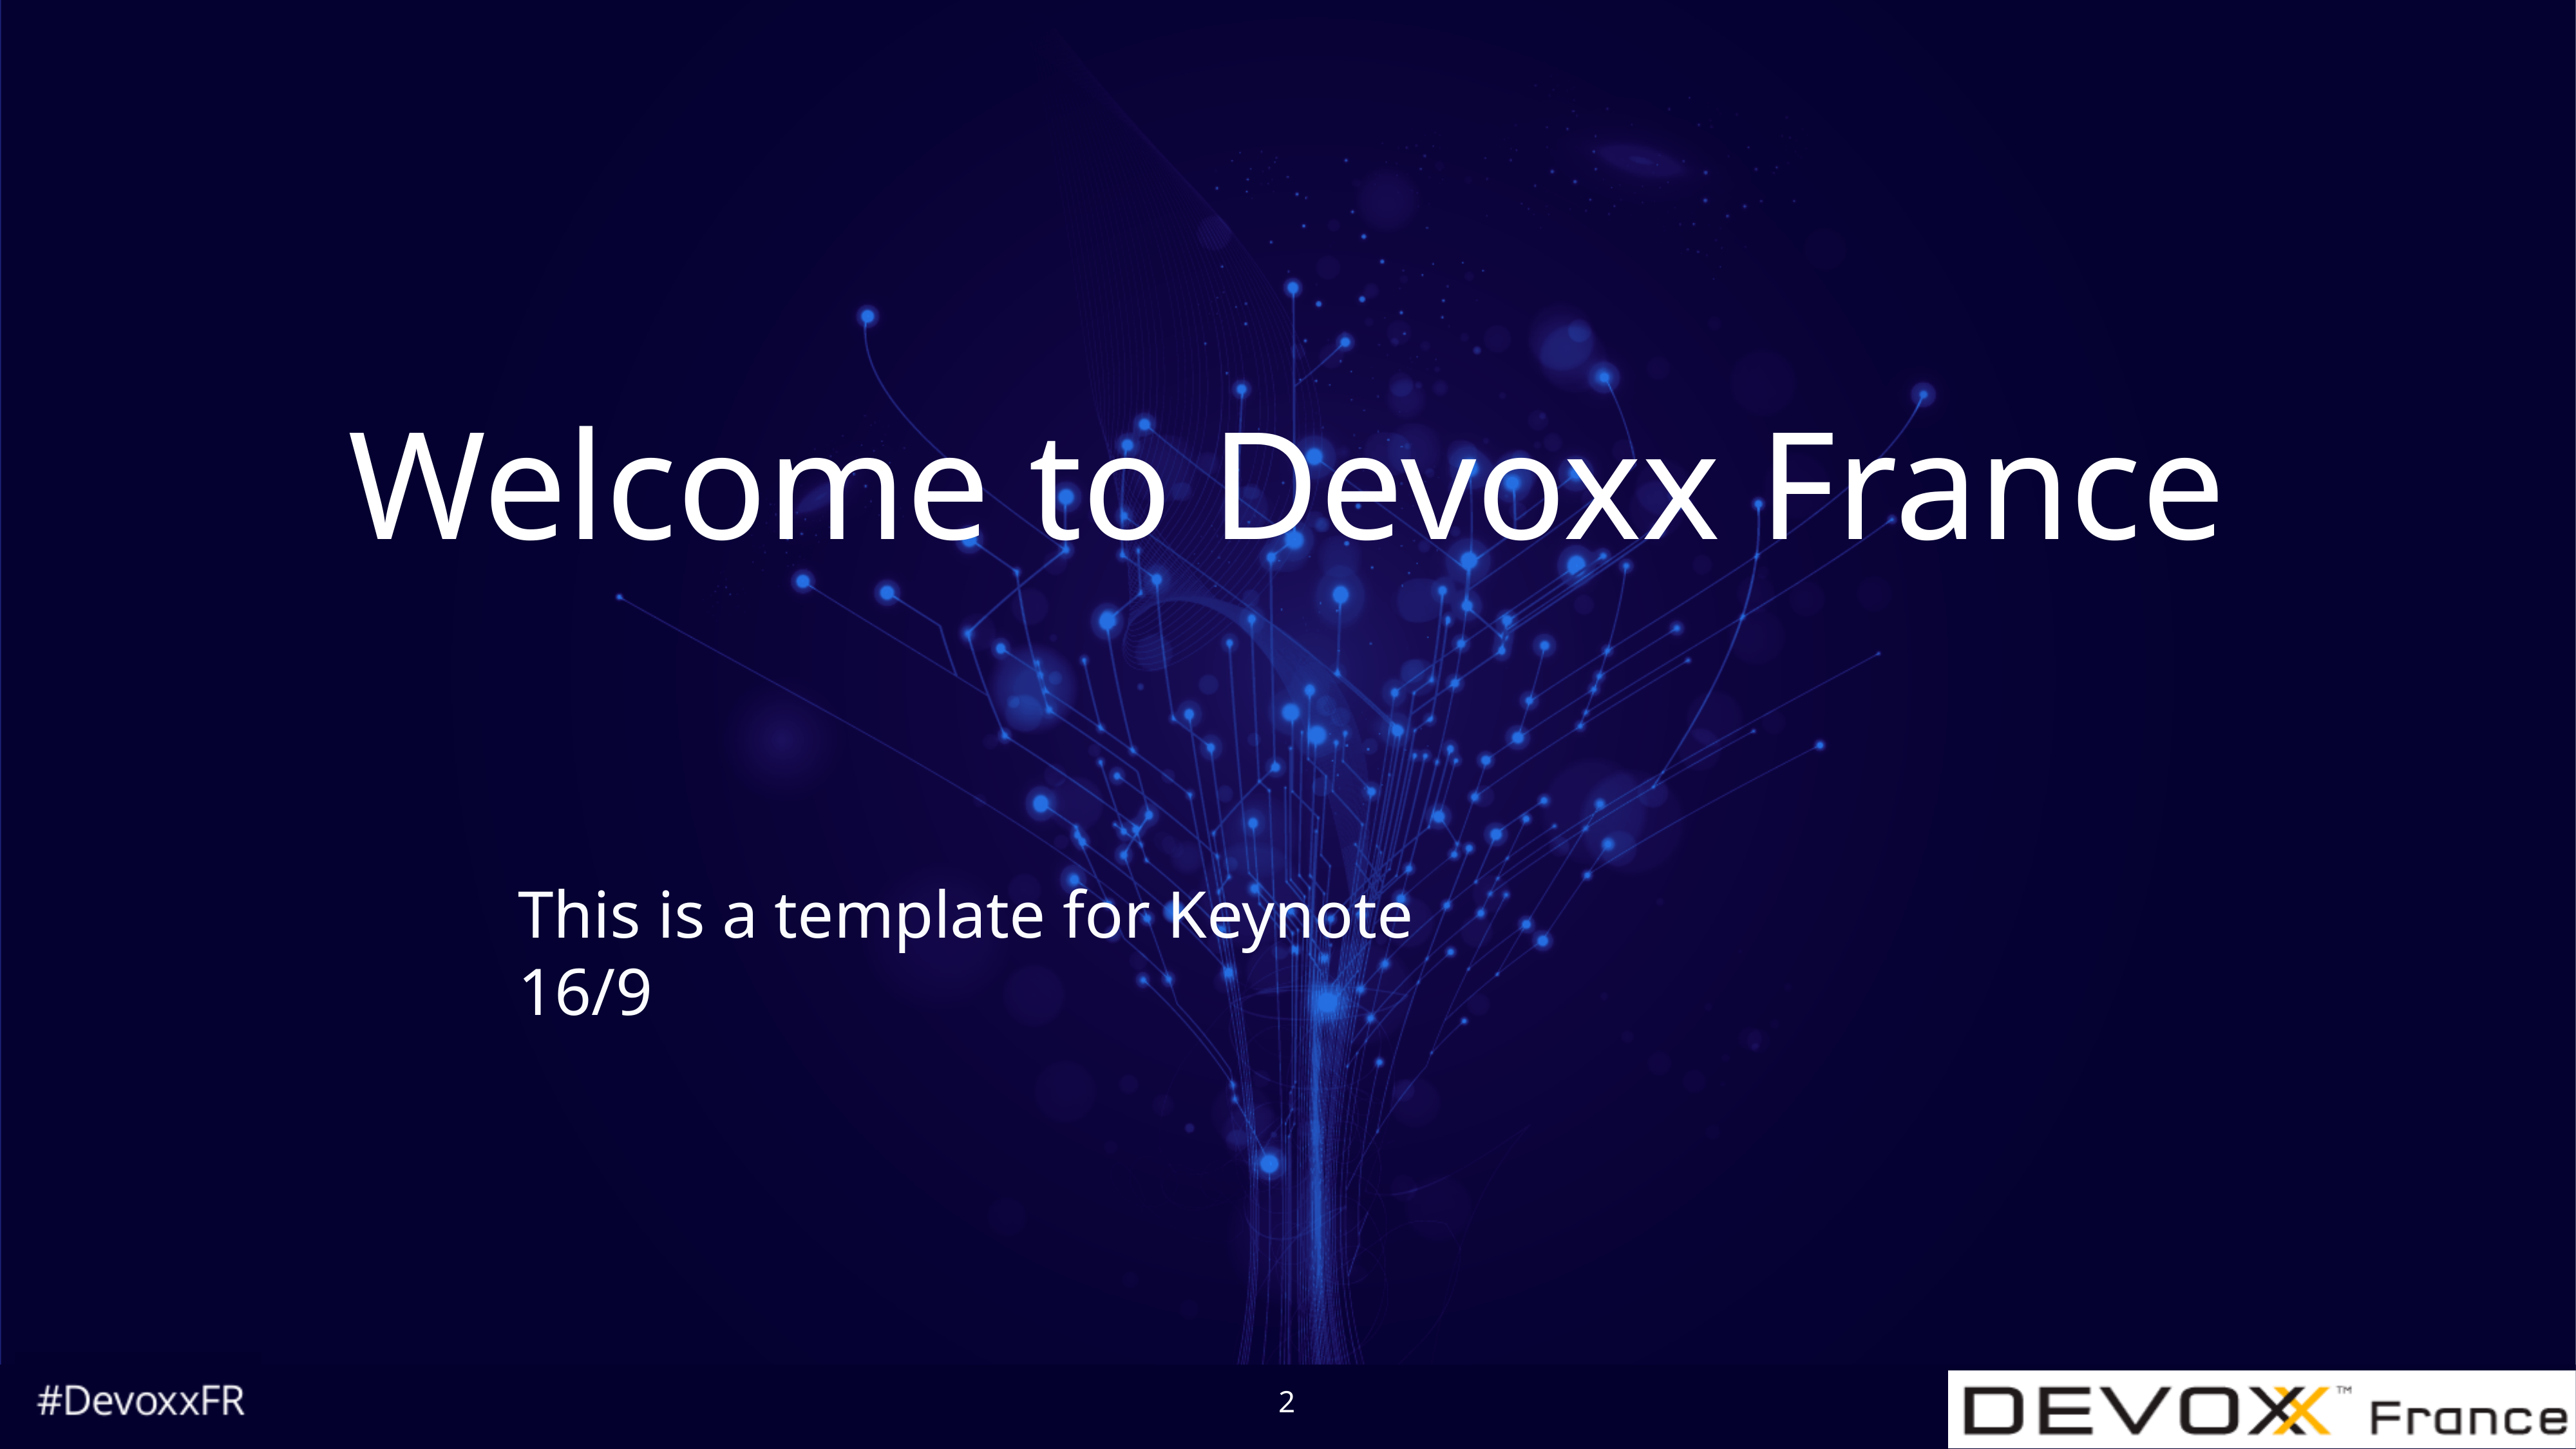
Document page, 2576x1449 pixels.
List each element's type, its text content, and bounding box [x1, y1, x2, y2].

title Welcome to Devoxx France [250, 368, 2324, 577]
slide_number <number> [1270, 1375, 1304, 1427]
picture [0, 0, 2576, 1439]
list This is a template for Keynote 16/9 [510, 866, 2065, 1167]
picture [1948, 1370, 2576, 1448]
